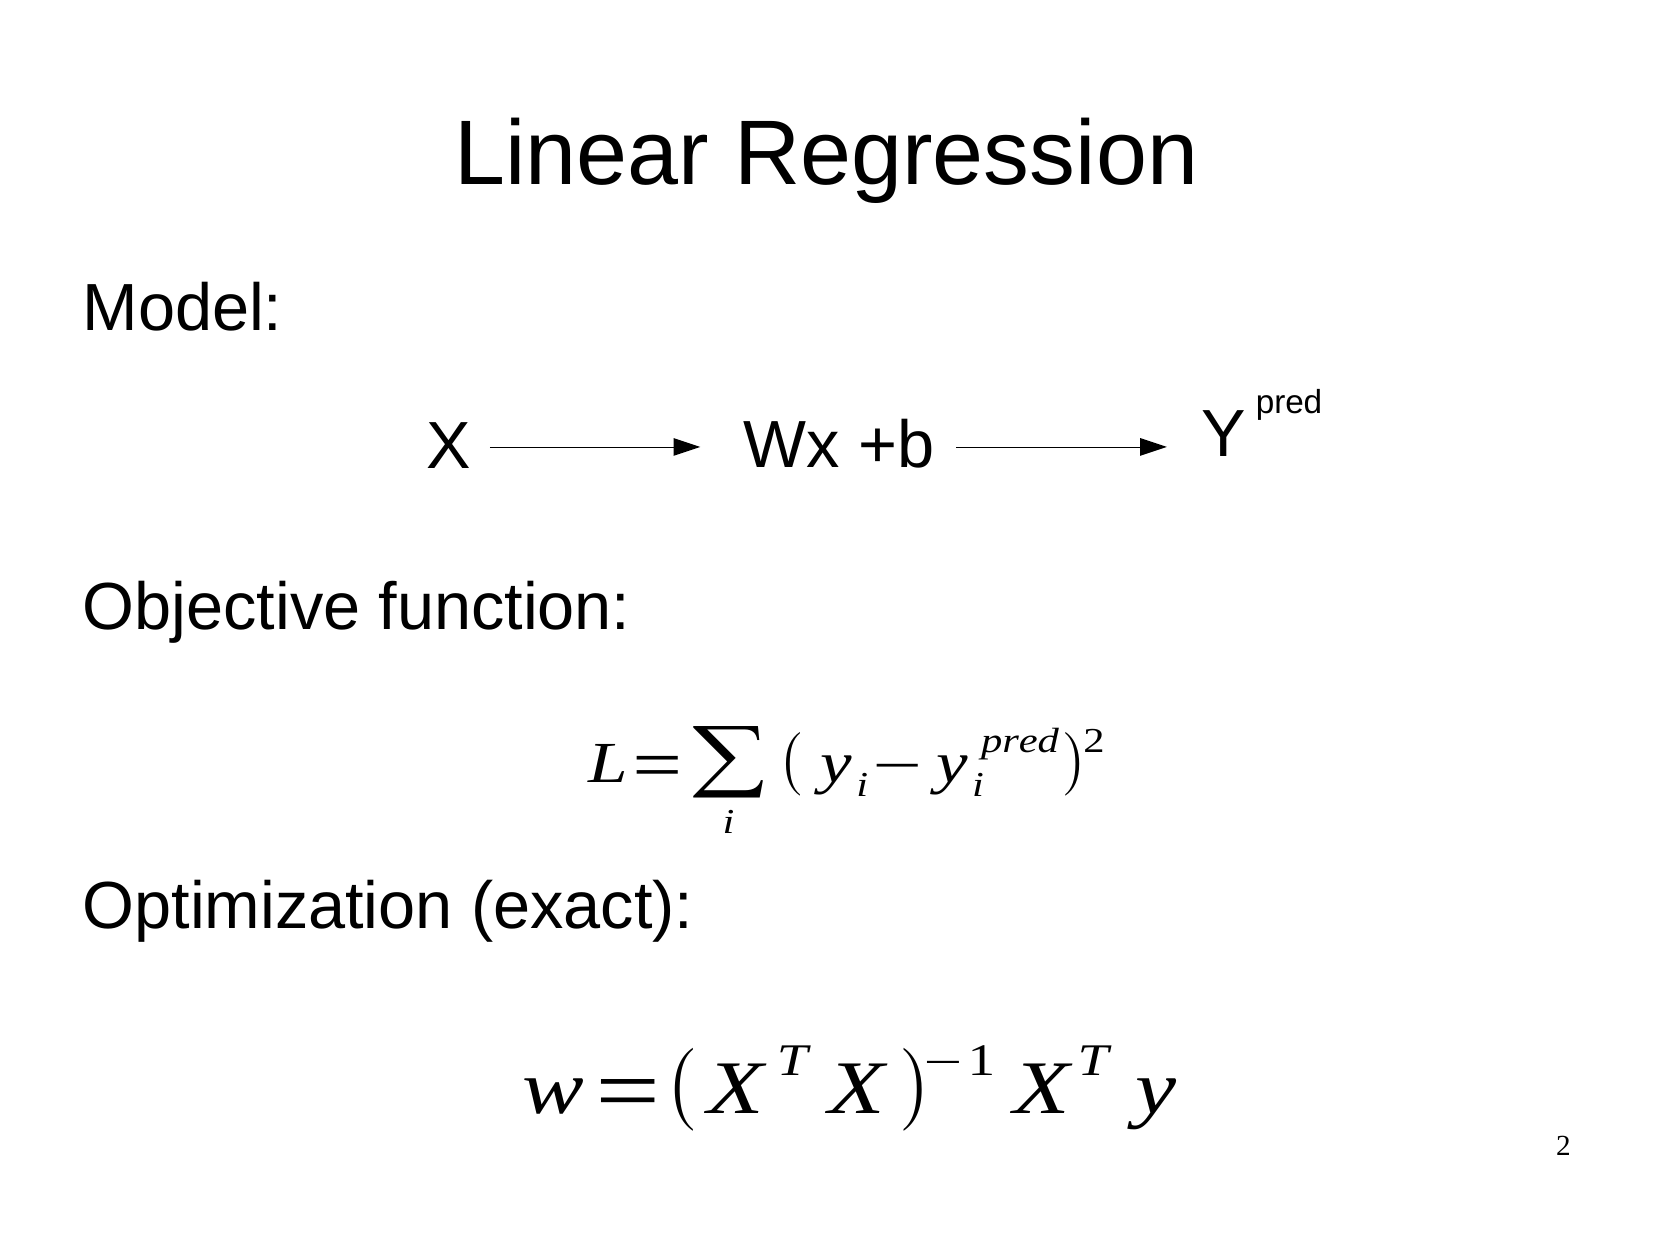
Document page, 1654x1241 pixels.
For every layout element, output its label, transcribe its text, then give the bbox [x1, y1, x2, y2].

title Linear Regression [82, 49, 1571, 257]
text_box pred [1185, 383, 1353, 436]
chart [499, 1032, 1206, 1134]
chart [566, 720, 1122, 841]
text_box Model: Objective function: Optimization (exact): [82, 270, 1571, 1168]
